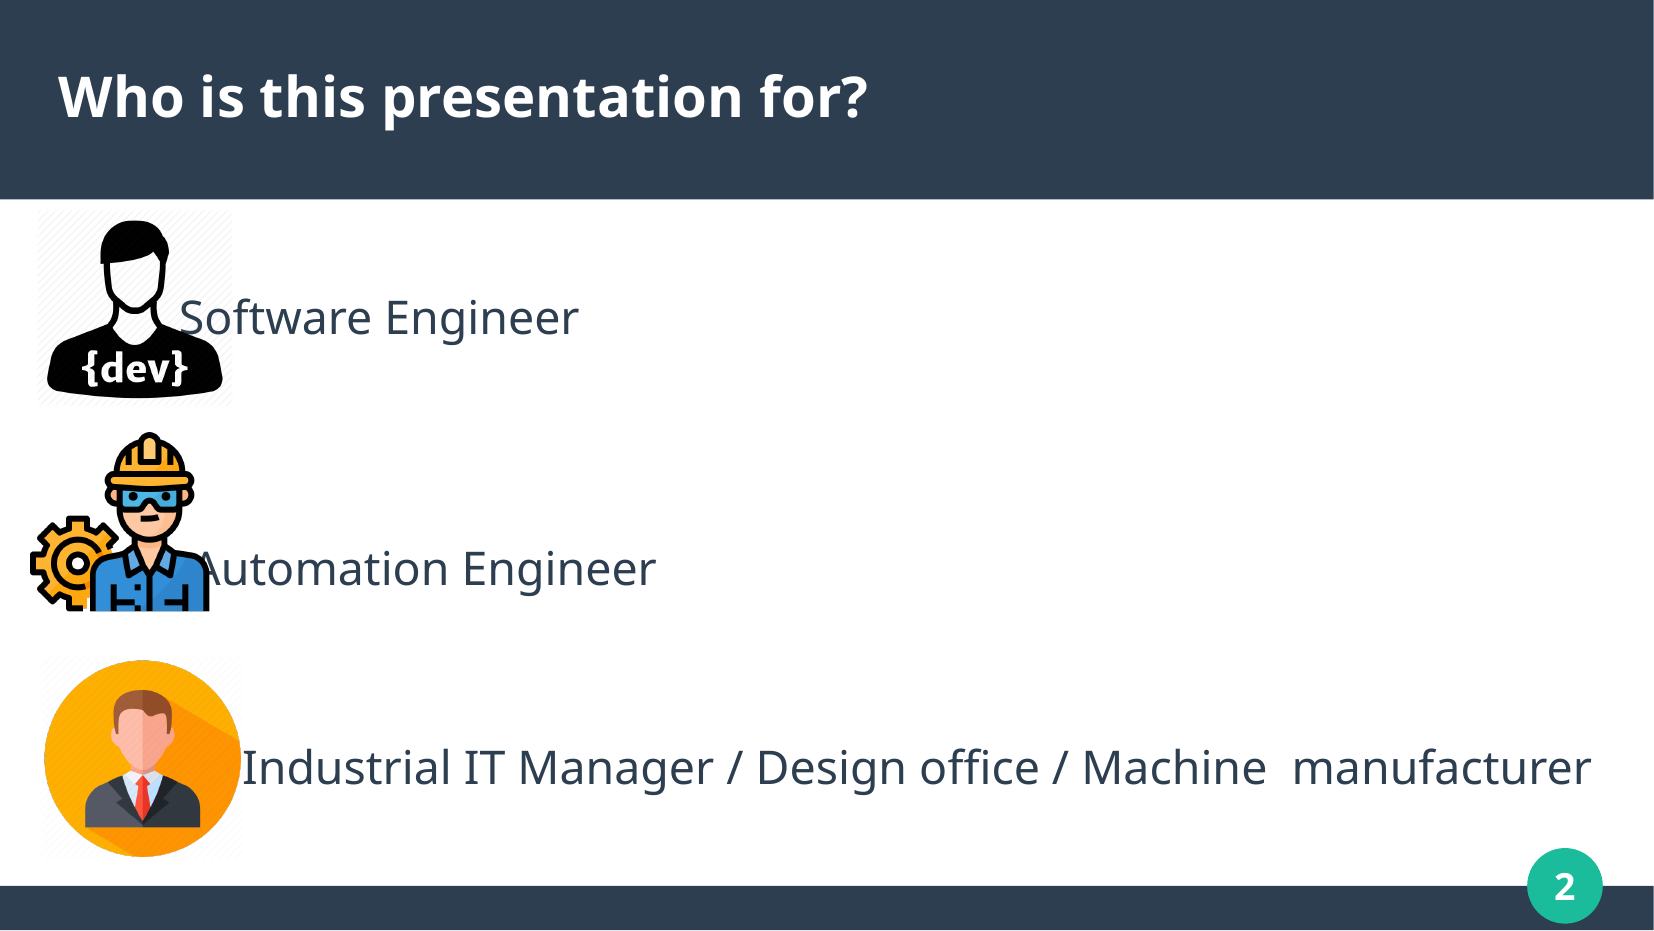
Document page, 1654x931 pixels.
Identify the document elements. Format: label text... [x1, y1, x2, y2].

picture [35, 208, 234, 407]
title Who is this presentation for? [59, 37, 1595, 156]
picture [42, 658, 243, 859]
list Software Engineer Automation Engineer Industrial IT Manager / Design office / Machine manufacturer [59, 225, 1595, 846]
picture [24, 426, 215, 617]
